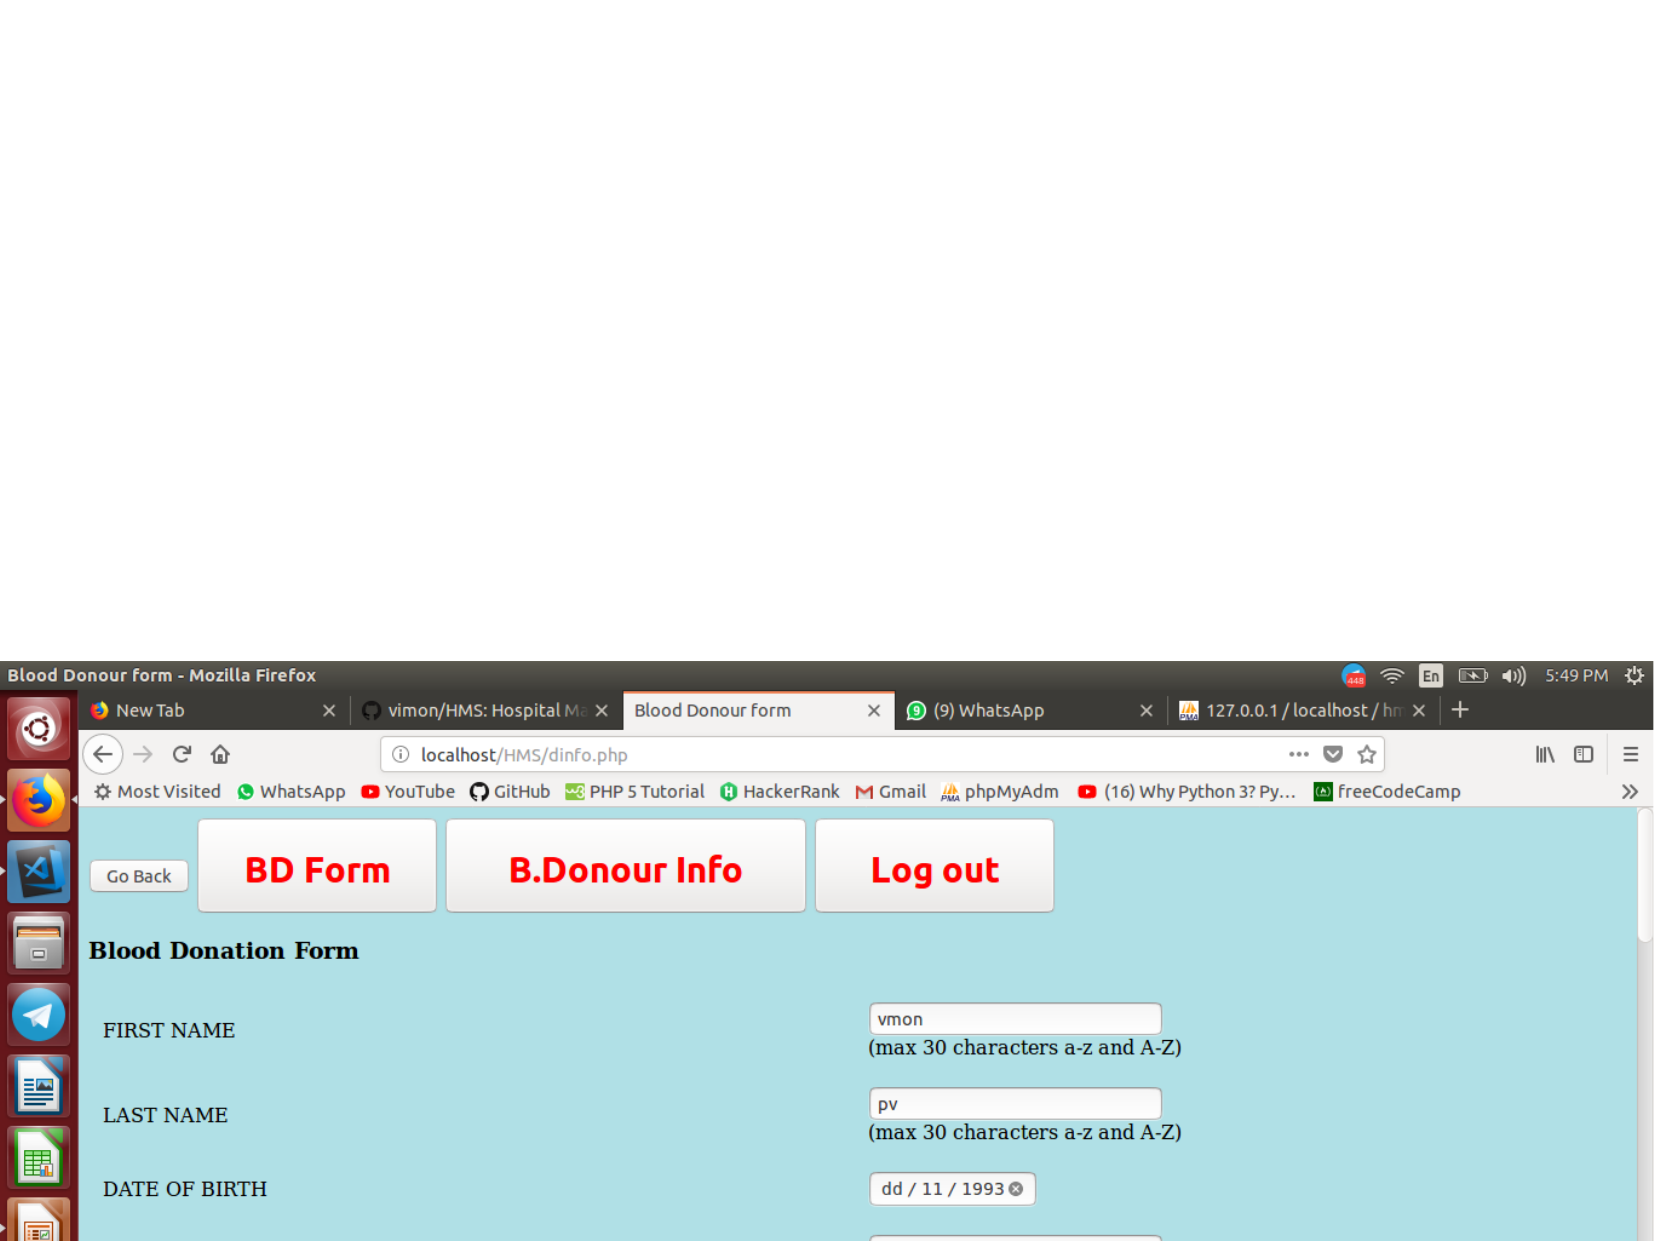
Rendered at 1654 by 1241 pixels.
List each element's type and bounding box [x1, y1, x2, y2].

picture [0, 661, 1654, 1241]
